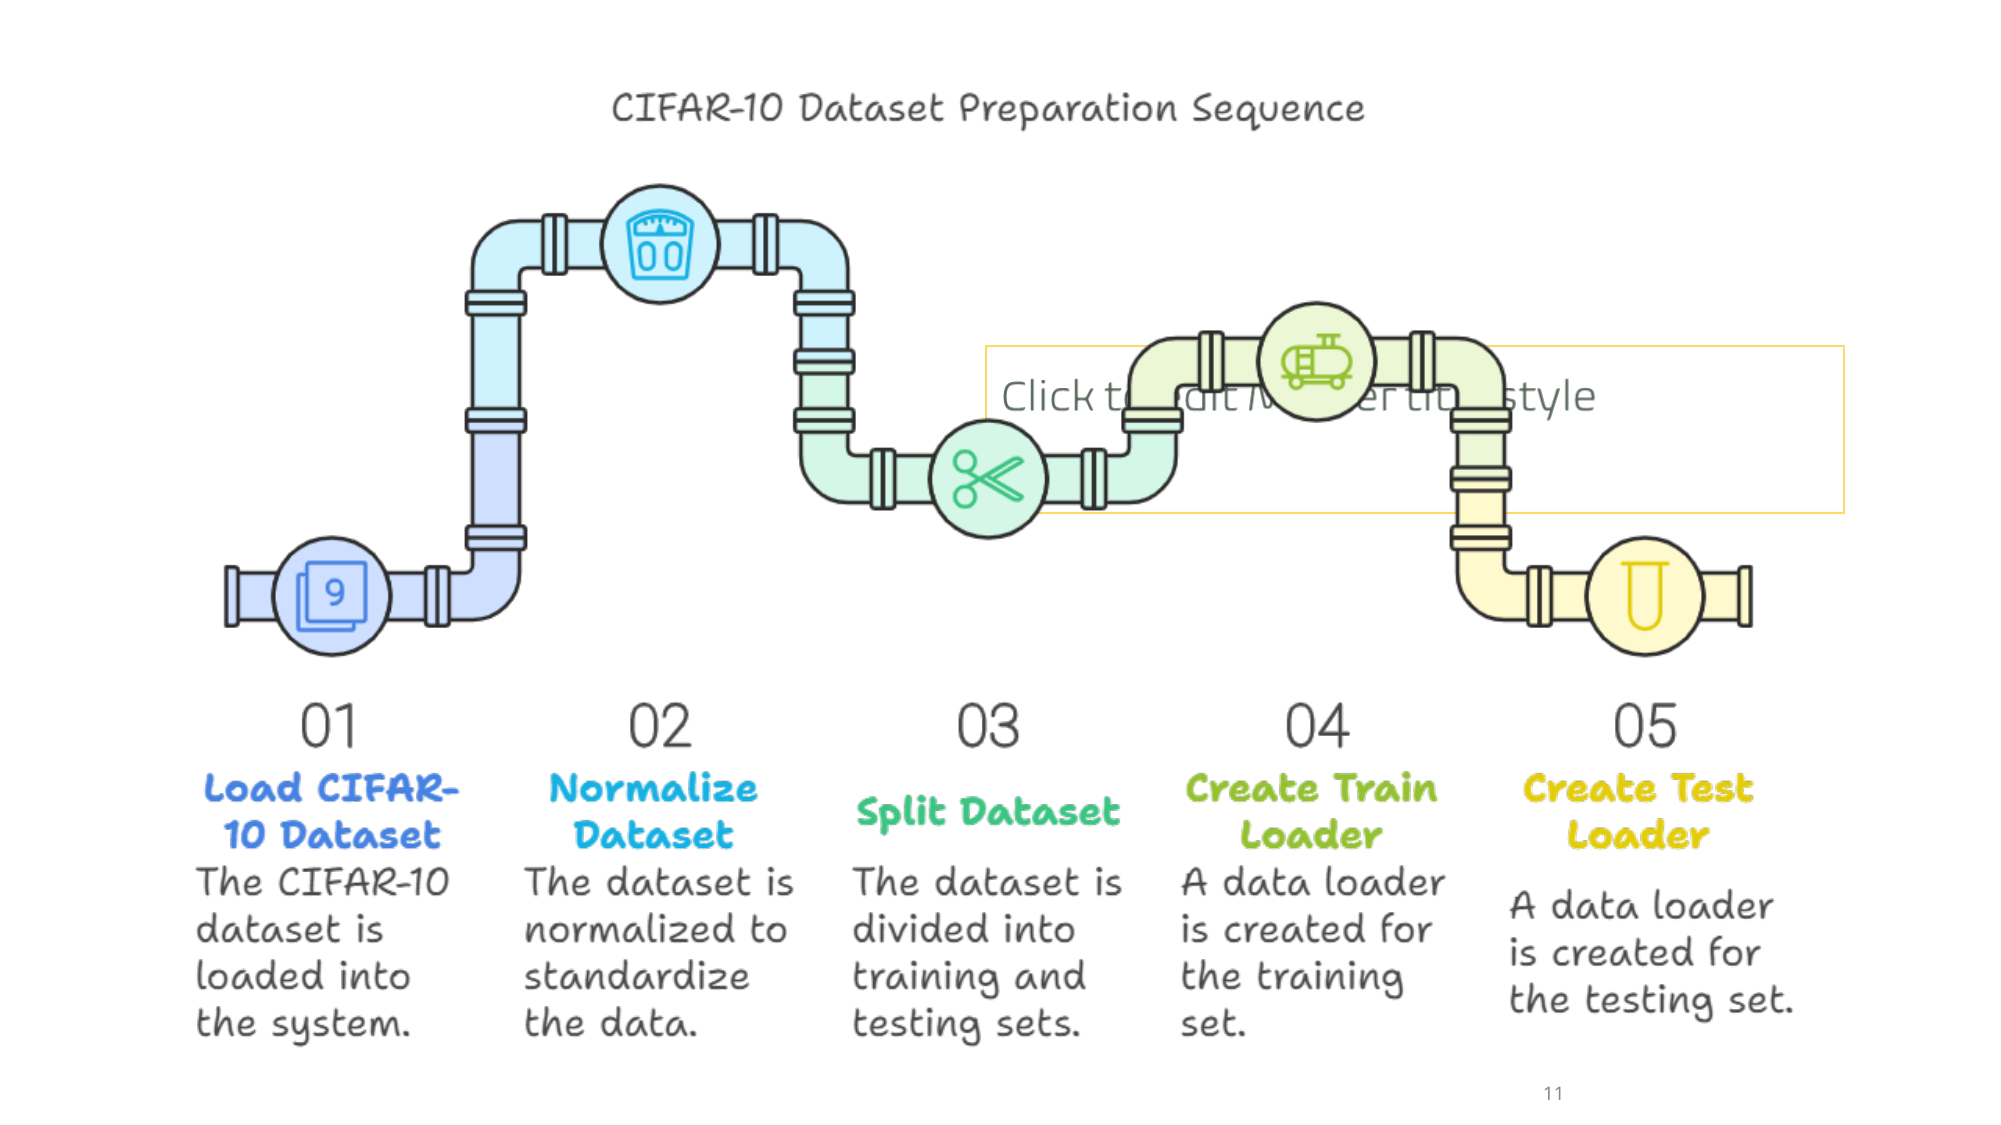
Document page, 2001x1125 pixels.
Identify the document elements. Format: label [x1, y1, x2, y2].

slide_number [1528, 1064, 1979, 1124]
picture [168, 57, 1833, 1066]
